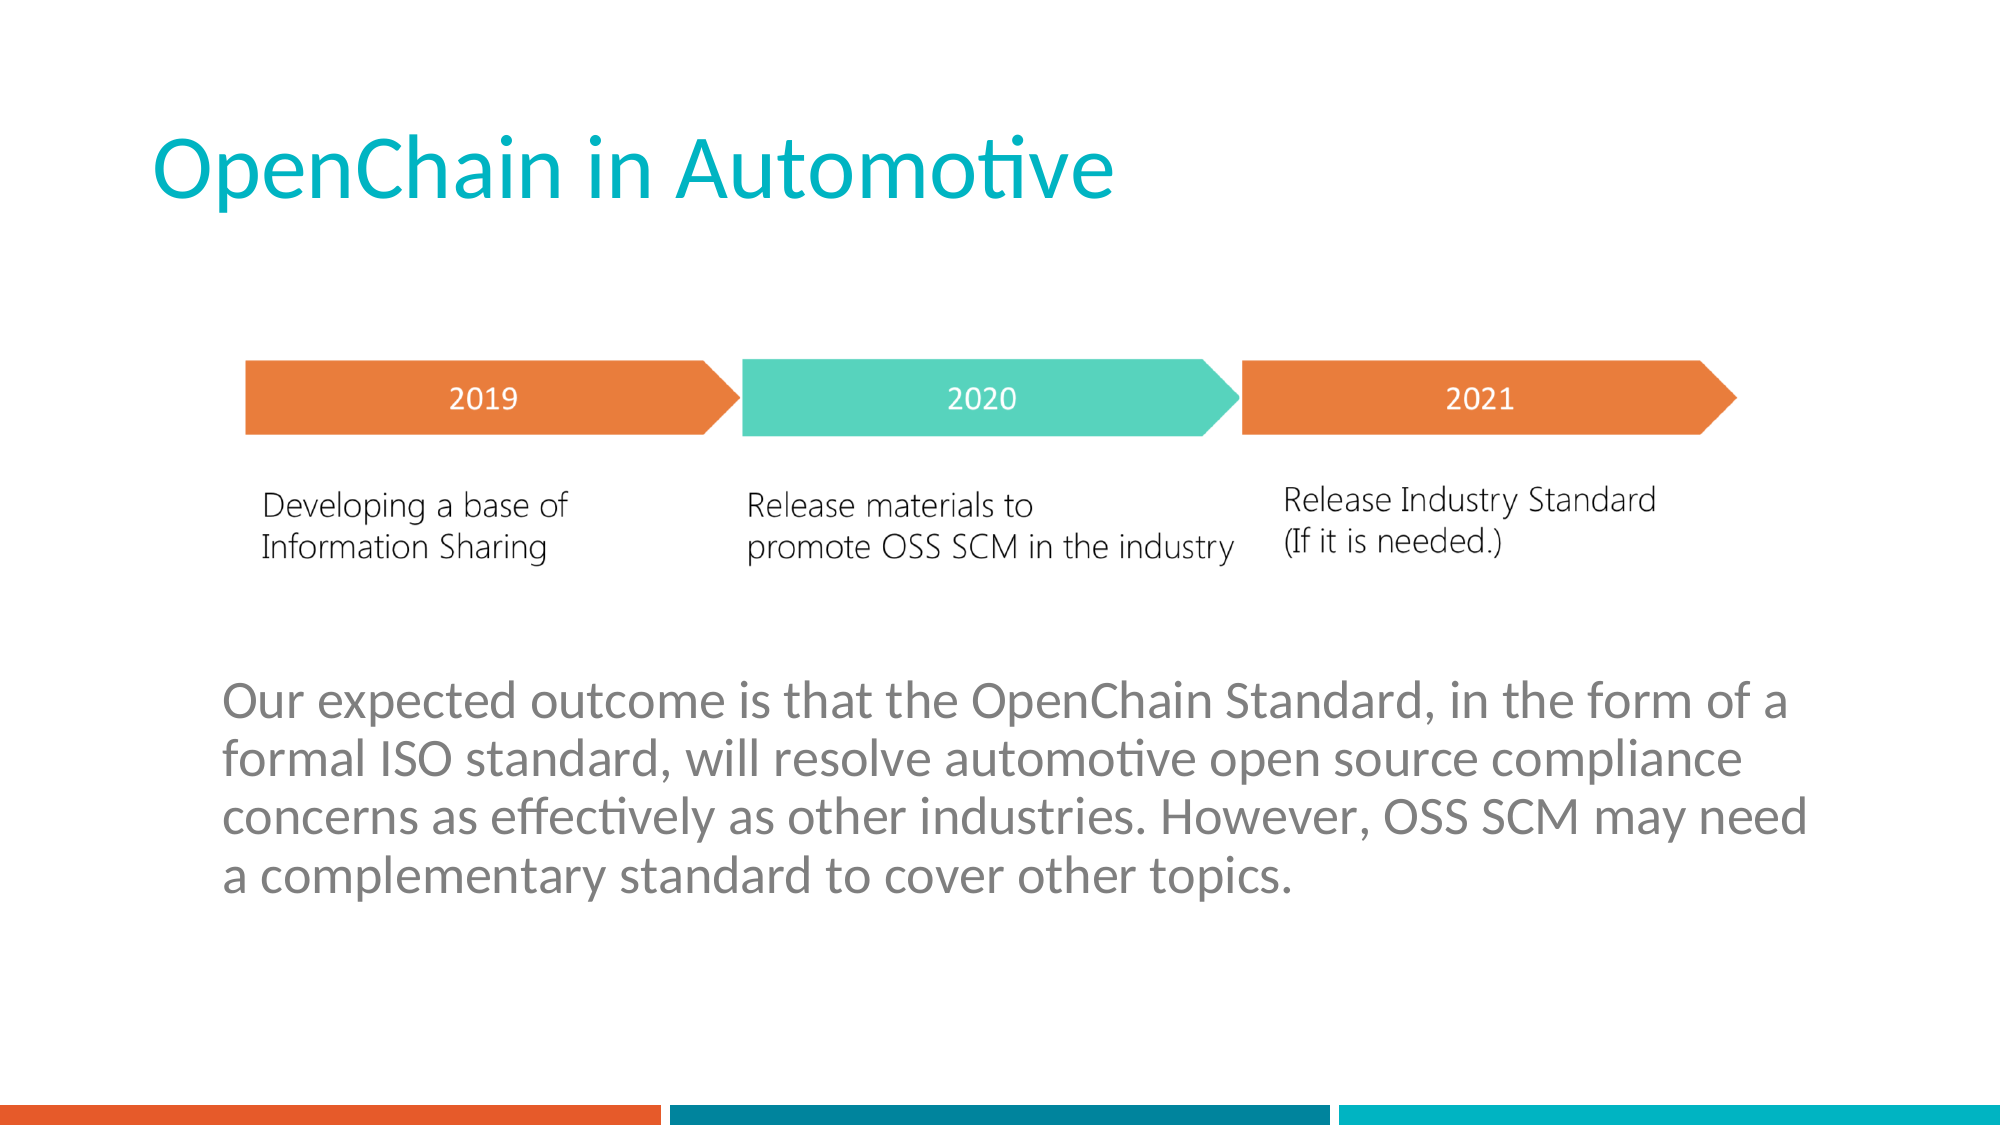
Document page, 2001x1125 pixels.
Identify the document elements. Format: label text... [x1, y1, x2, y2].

picture [158, 225, 1842, 676]
title OpenChain in Automotive [137, 59, 1863, 278]
list Our expected outcome is that the OpenChain Standard, in the form of a formal ISO standard, will resolve automotive open source compliance concerns as effectively as other industries. However, OSS SCM may need a complementary standard to cover other topics. [137, 299, 1863, 928]
